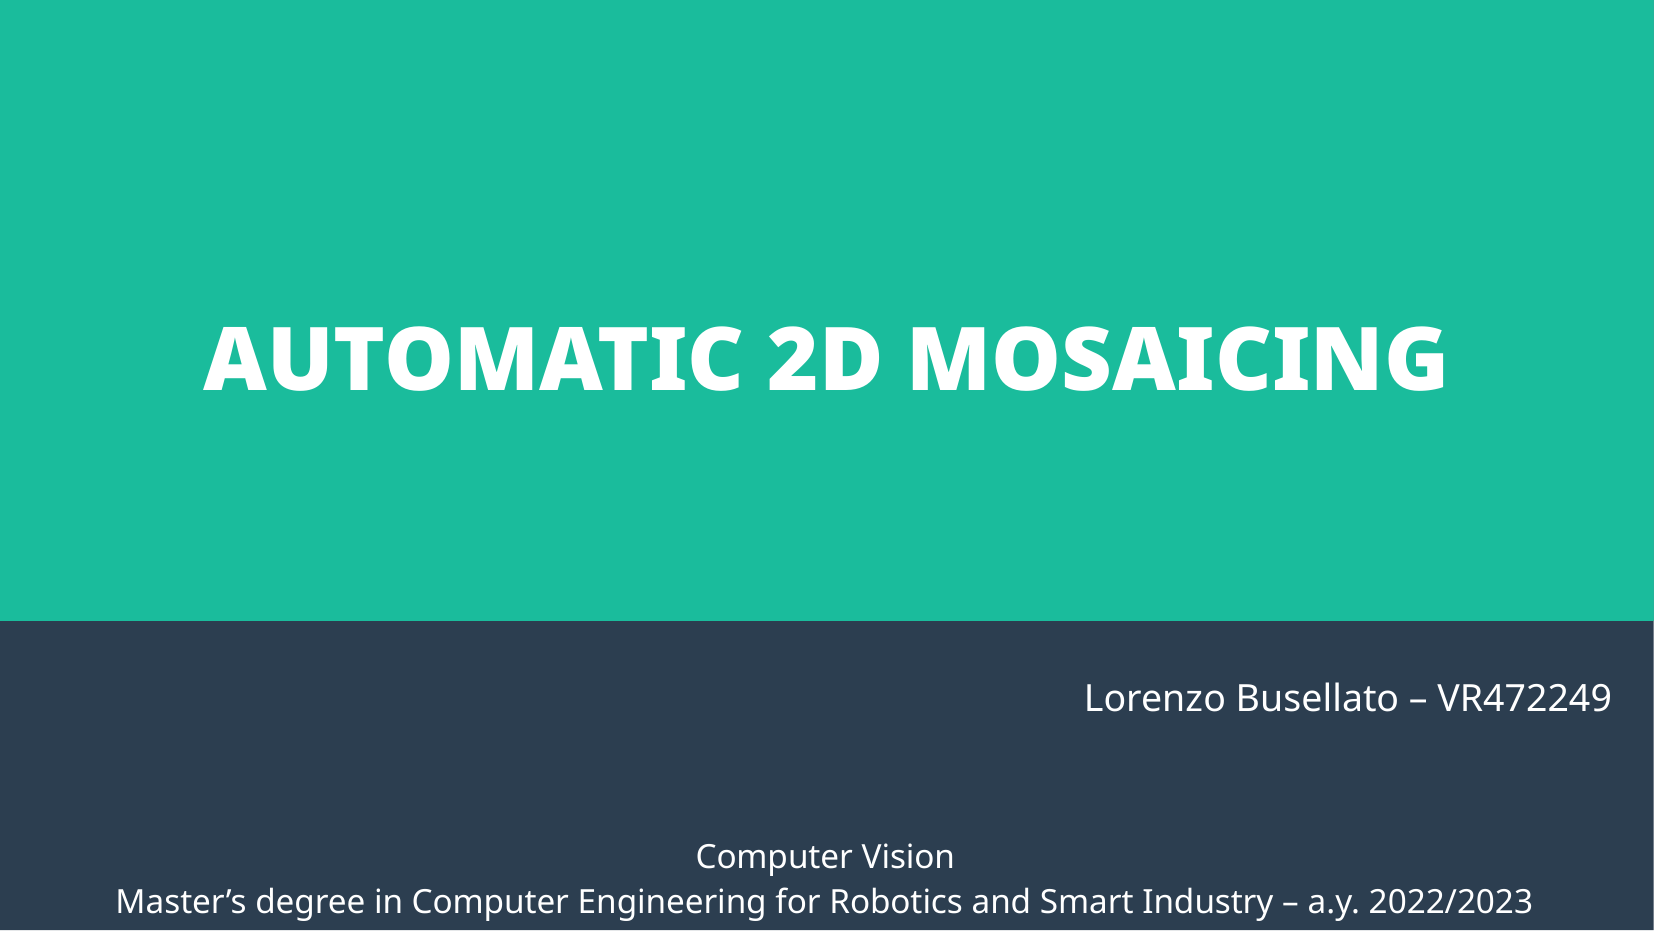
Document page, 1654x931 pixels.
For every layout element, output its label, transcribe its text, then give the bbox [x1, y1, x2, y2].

text_box Computer Vision [57, 825, 1594, 886]
title AUTOMATIC 2D MOSAICING [181, 153, 1473, 499]
subtitle Master’s degree in Computer Engineering for Robotics and Smart Industry – a.y. 2022/2023 [57, 886, 1594, 931]
text_box Lorenzo Busellato – VR472249 [77, 675, 1613, 770]
